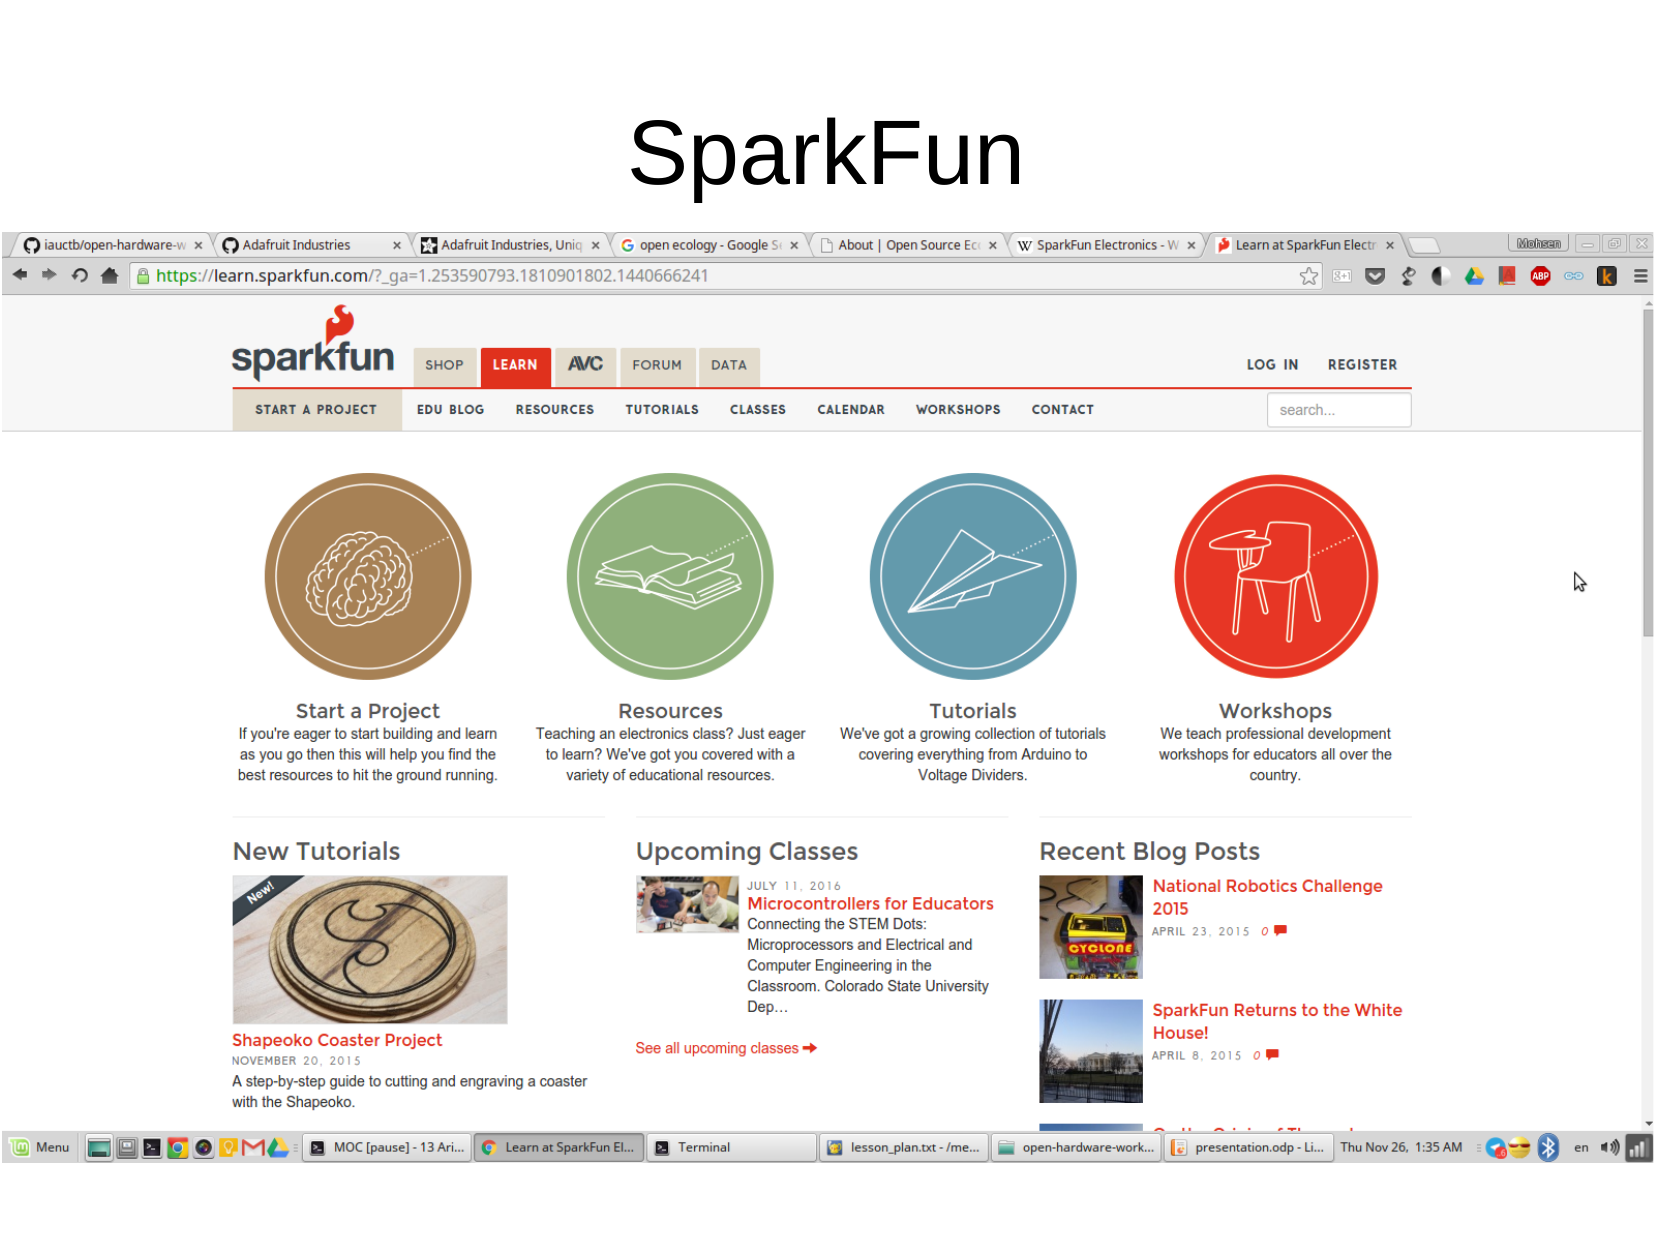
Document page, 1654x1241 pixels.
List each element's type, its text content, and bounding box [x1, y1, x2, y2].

picture [2, 232, 1654, 1163]
title SparkFun [82, 49, 1571, 232]
